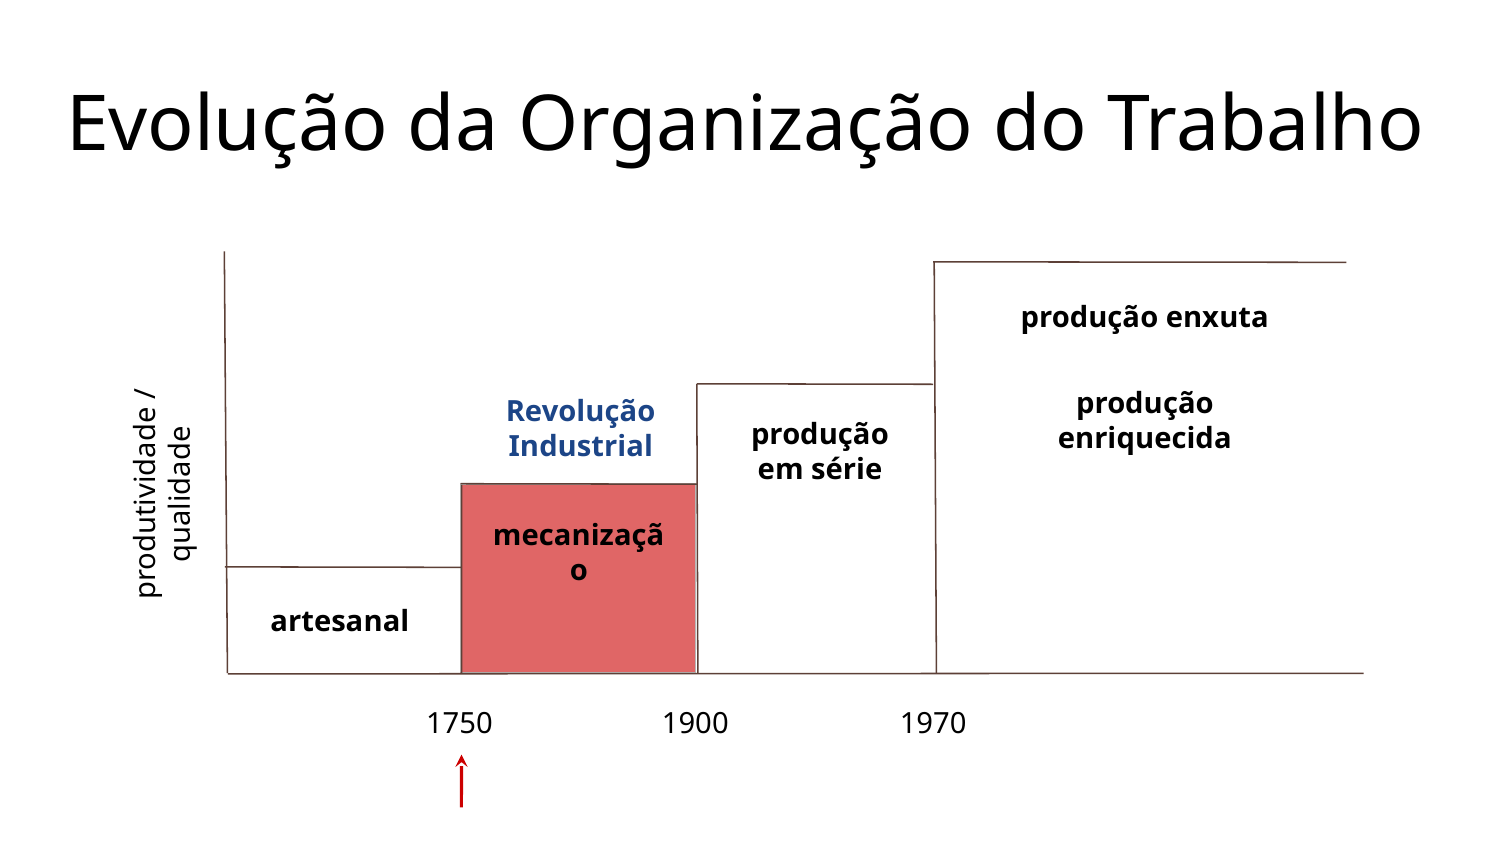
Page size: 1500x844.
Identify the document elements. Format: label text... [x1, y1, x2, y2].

text_box 1900 [646, 688, 748, 754]
text_box artesanal [245, 587, 434, 653]
text_box 1750 [411, 688, 513, 754]
text_box Revolução Industrial [486, 377, 675, 478]
text_box produtividade / qualidade [110, 366, 211, 622]
text_box produção enriquecida [998, 369, 1292, 470]
text_box 1970 [884, 688, 986, 754]
title Evolução da Organização do Trabalho [51, 51, 1449, 189]
text_box produção em série [710, 400, 930, 501]
text_box mecanização [469, 501, 689, 602]
text_box produção enxuta [998, 283, 1292, 349]
text_box [463, 485, 696, 672]
